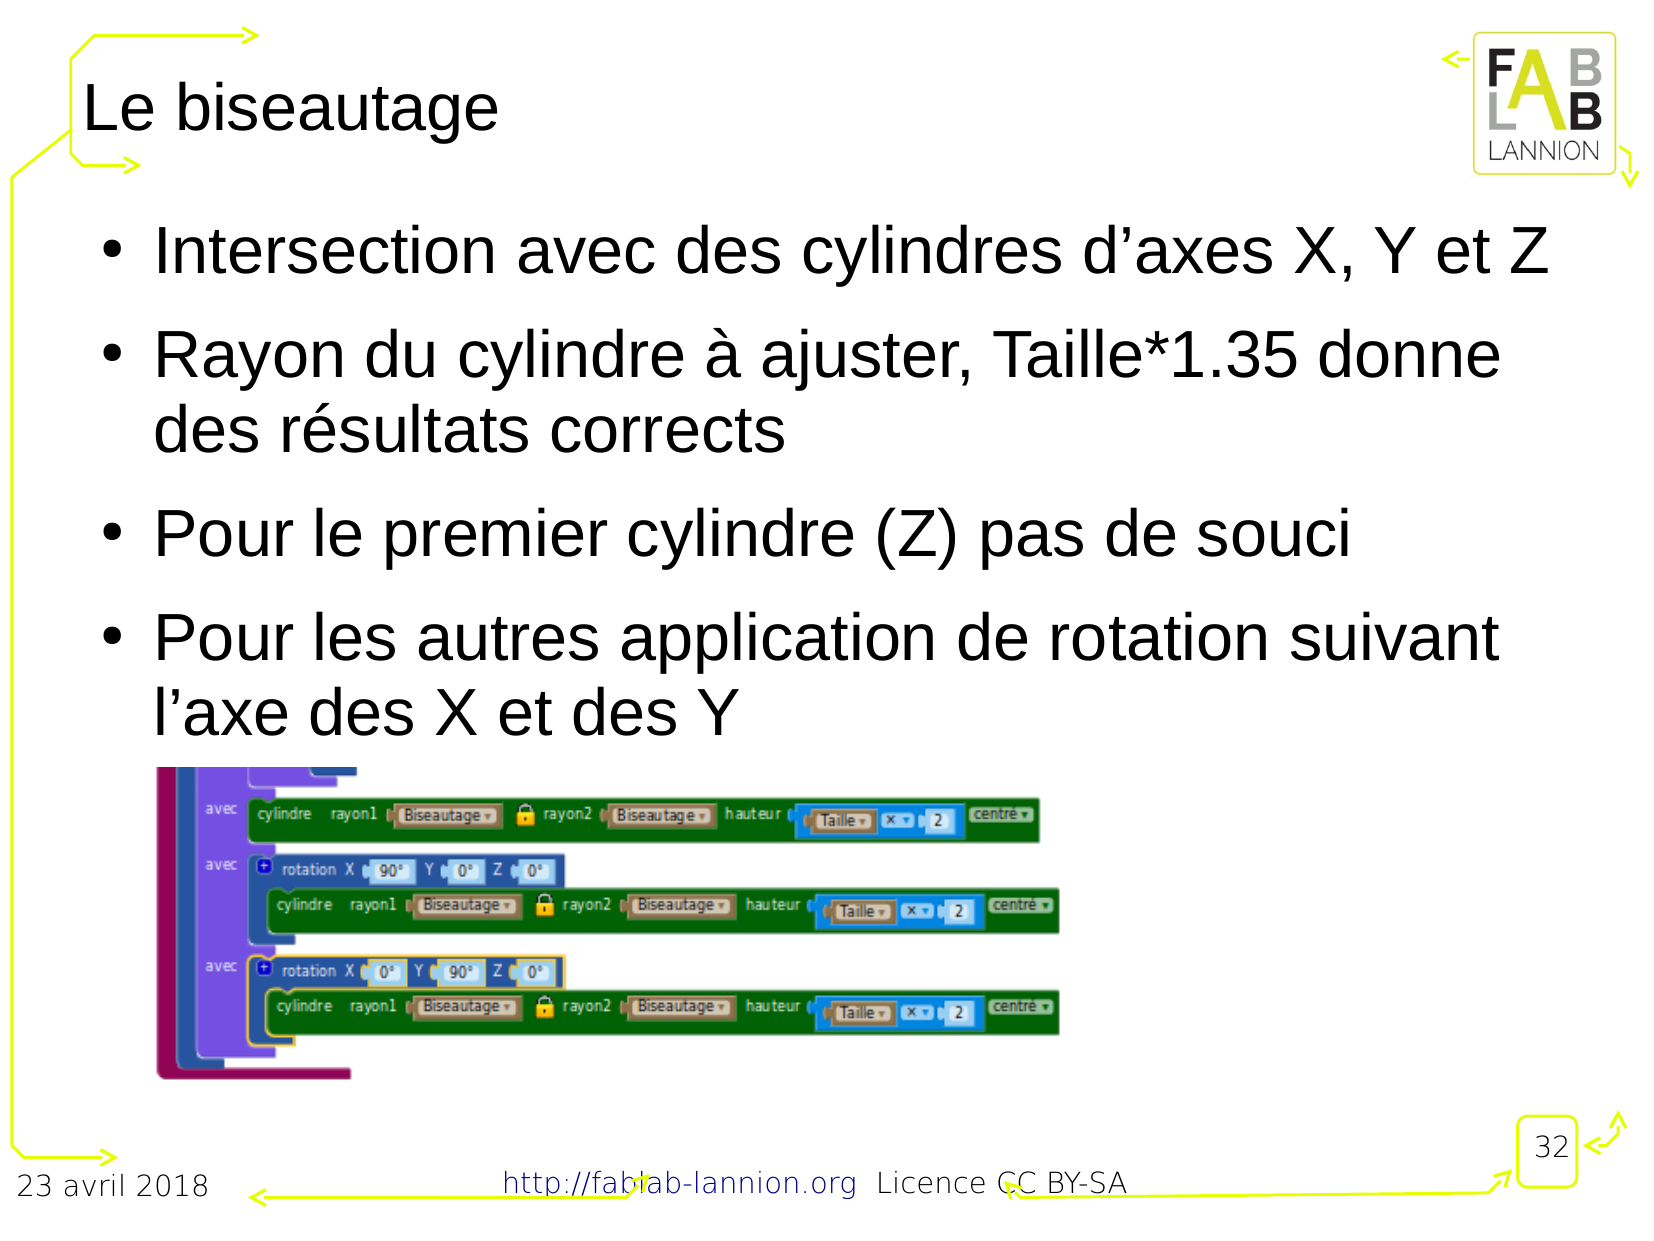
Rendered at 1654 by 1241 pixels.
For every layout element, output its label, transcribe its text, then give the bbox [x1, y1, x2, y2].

picture [1470, 29, 1619, 178]
title Le biseautage [82, 49, 1441, 166]
picture [129, 767, 1133, 1099]
list Intersection avec des cylindres d’axes X, Y et Z Rayon du cylindre à ajuster, Taille*1.35 donne des résultats corrects Pour le premier cylindre (Z) pas de souci Pour les autres application de rotation suivant l’axe des X et des Y [82, 212, 1571, 932]
